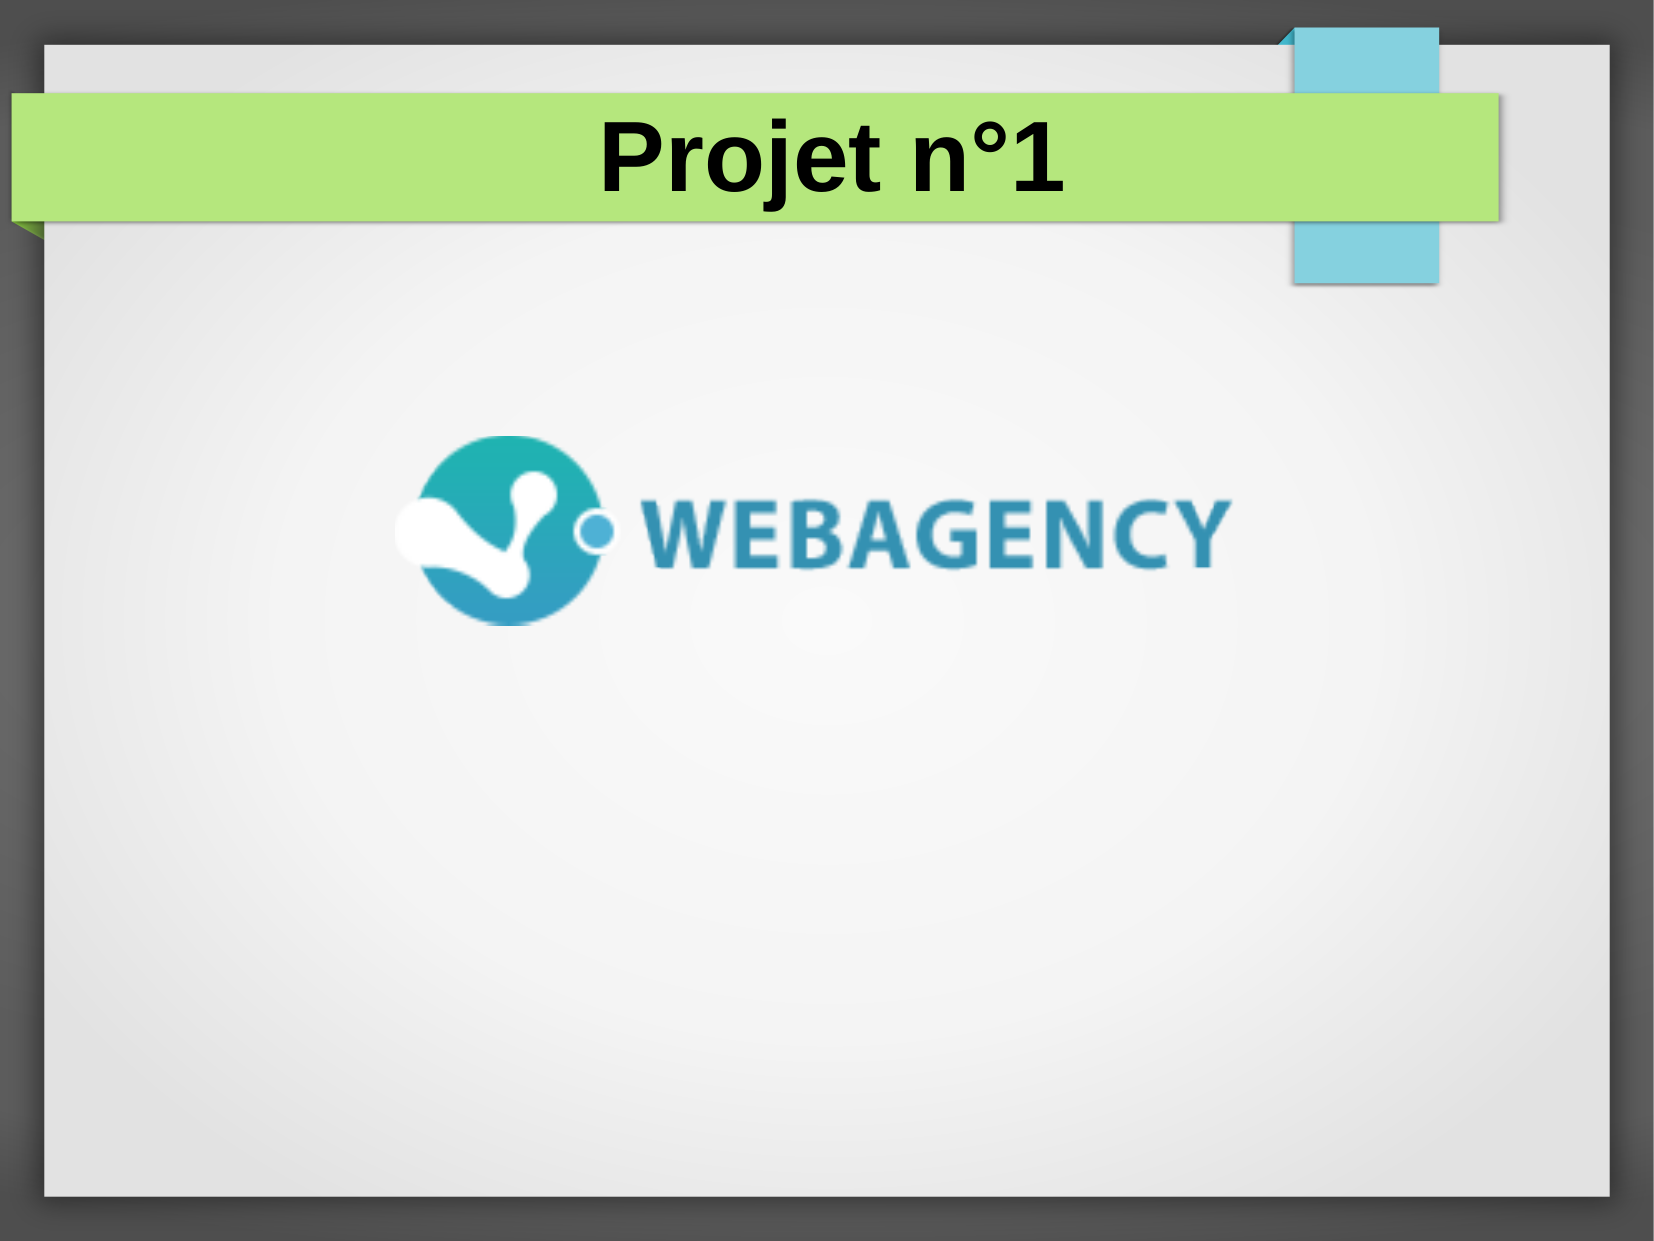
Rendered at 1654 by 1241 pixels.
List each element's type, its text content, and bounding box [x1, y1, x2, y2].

text_box Projet n°1 [496, 91, 1170, 204]
picture [395, 436, 1264, 626]
